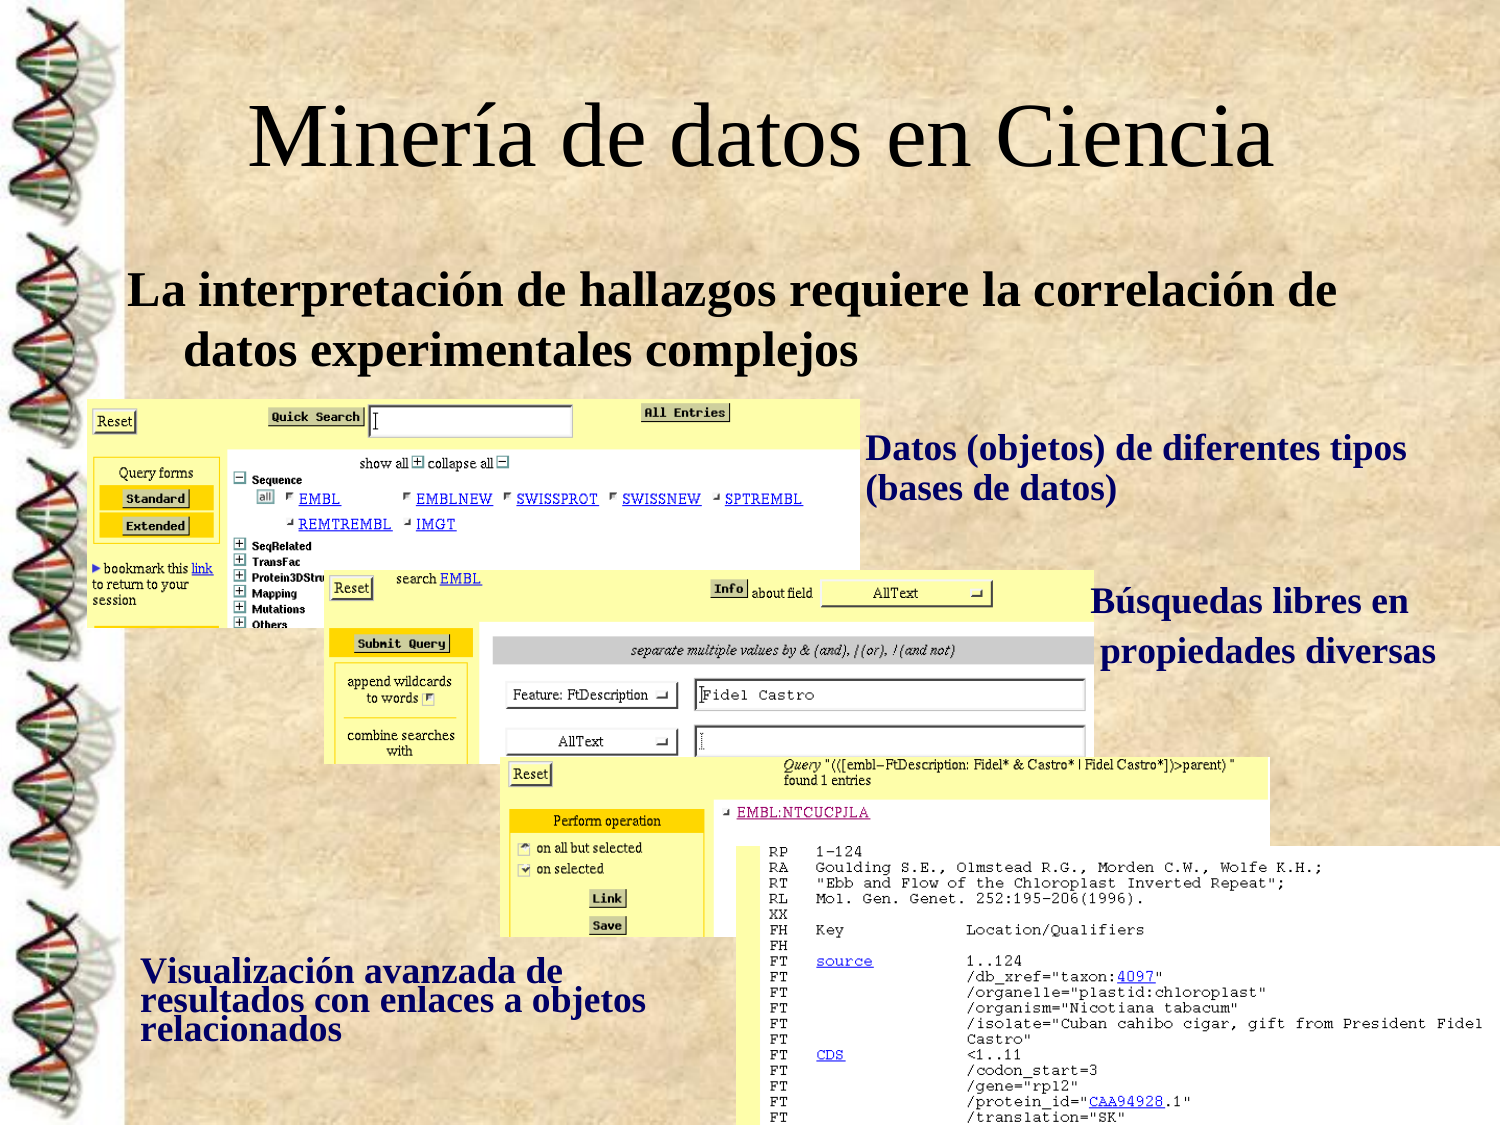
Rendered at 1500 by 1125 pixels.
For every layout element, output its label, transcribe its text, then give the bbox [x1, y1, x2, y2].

text_box Visualización avanzada de resultados con enlaces a objetos relacionados [137, 952, 712, 1104]
text_box Búsquedas libres en propiedades diversas [1087, 582, 1500, 716]
text_box La interpretación de hallazgos requiere la correlación de datos experimentales complejos [125, 249, 1401, 438]
text_box Datos (objetos) de diferentes tipos (bases de datos) [862, 420, 1500, 548]
picture [0, 0, 1500, 1125]
title Minería de datos en Ciencia [125, 37, 1401, 225]
